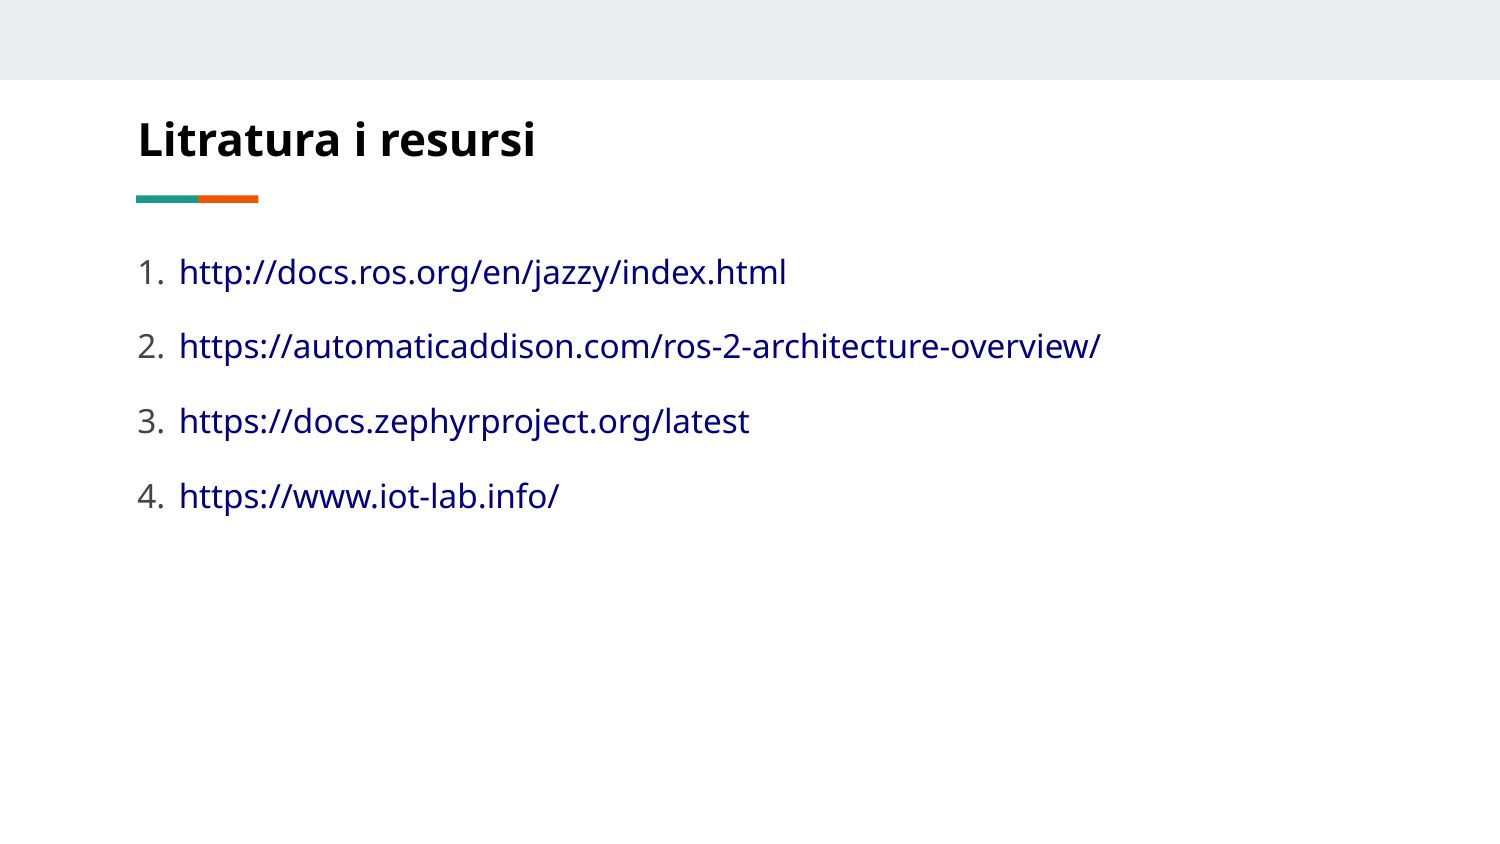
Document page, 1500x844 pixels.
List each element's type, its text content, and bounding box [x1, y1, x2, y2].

title Litratura i resursi [137, 95, 1399, 183]
list http://docs.ros.org/en/jazzy/index.html https://automaticaddison.com/ros-2-architecture-overview/ https://docs.zephyrproject.org/latest https://www.iot-lab.info/ [119, 248, 1381, 736]
